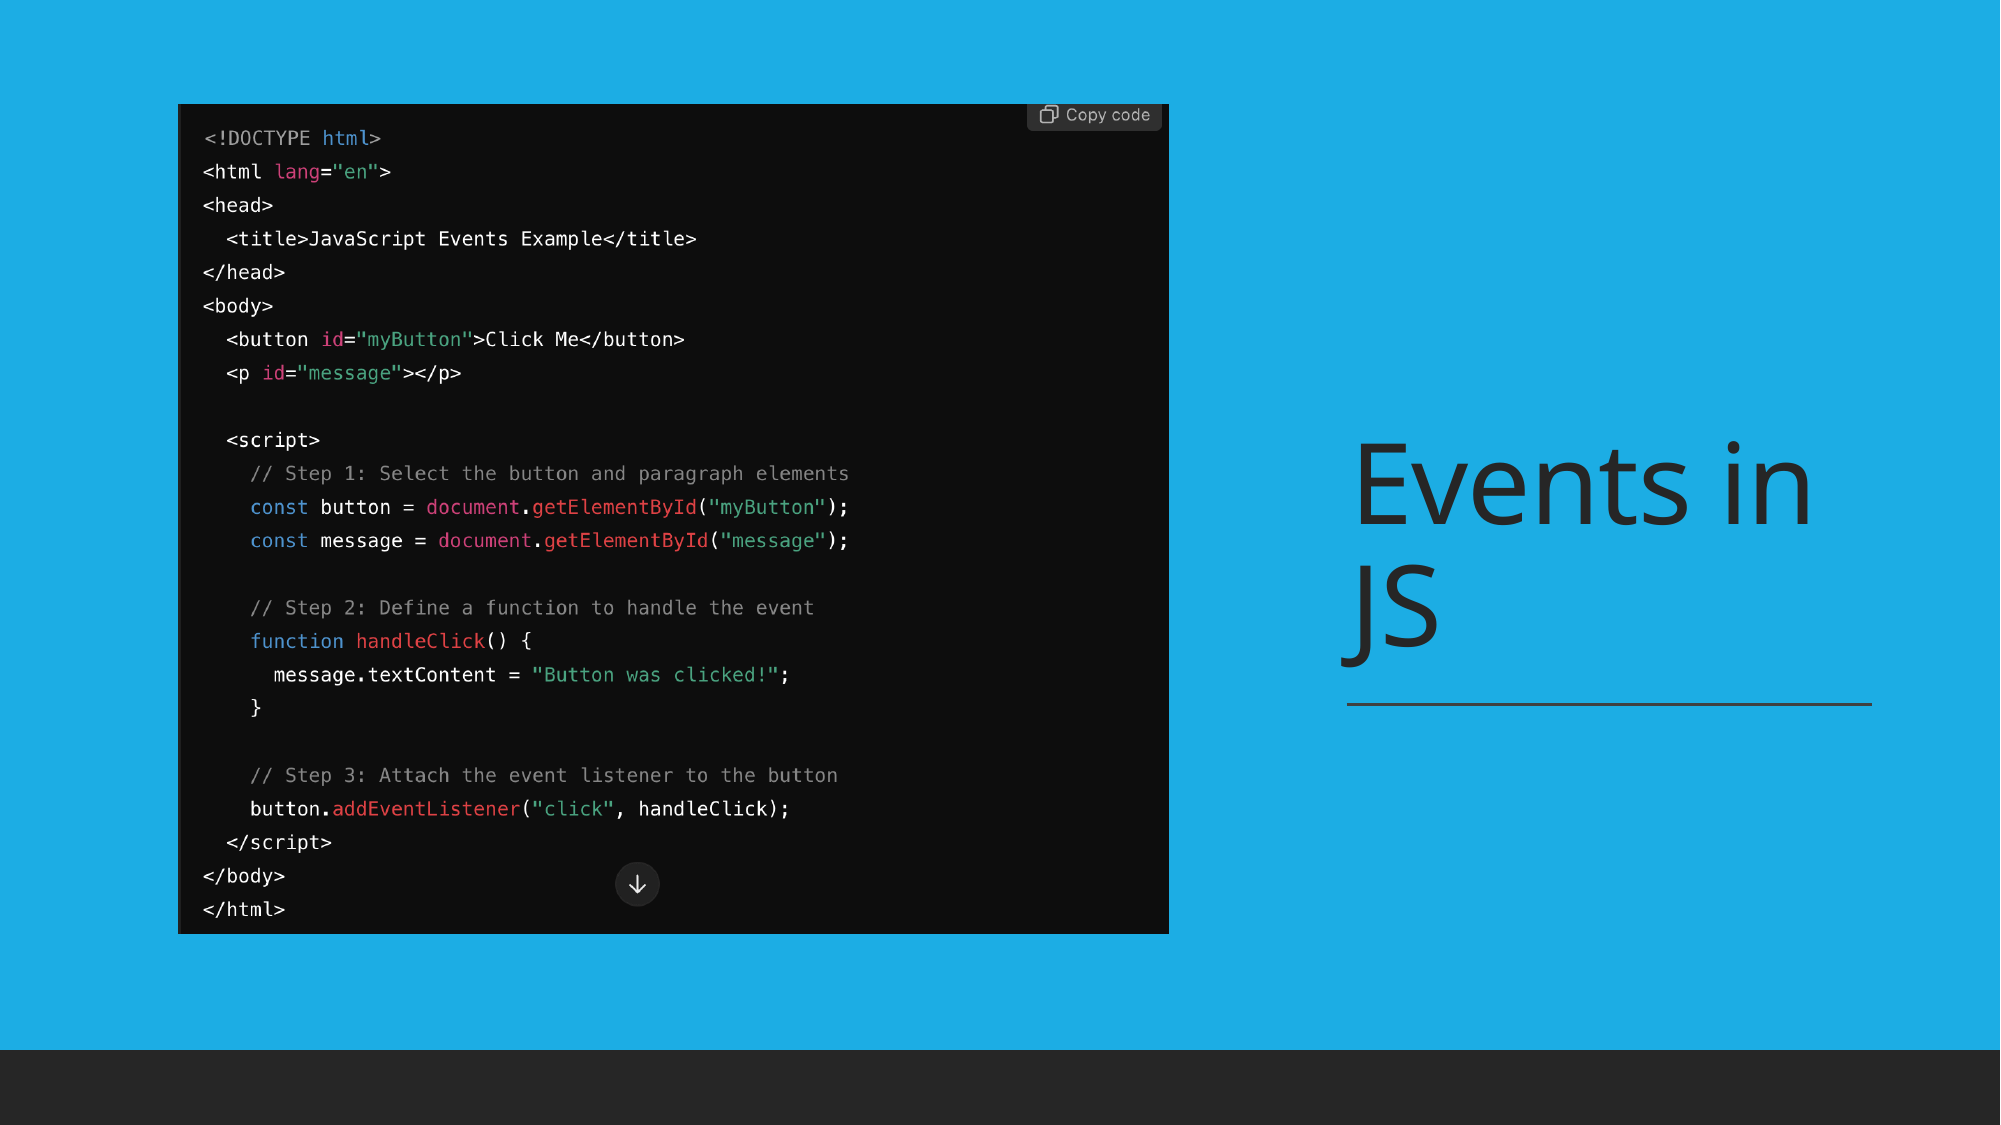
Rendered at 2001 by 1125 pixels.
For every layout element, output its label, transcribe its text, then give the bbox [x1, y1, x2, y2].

text_box [0, 0, 2000, 1125]
title Events in JS [1335, 104, 1894, 679]
picture [178, 104, 1169, 934]
